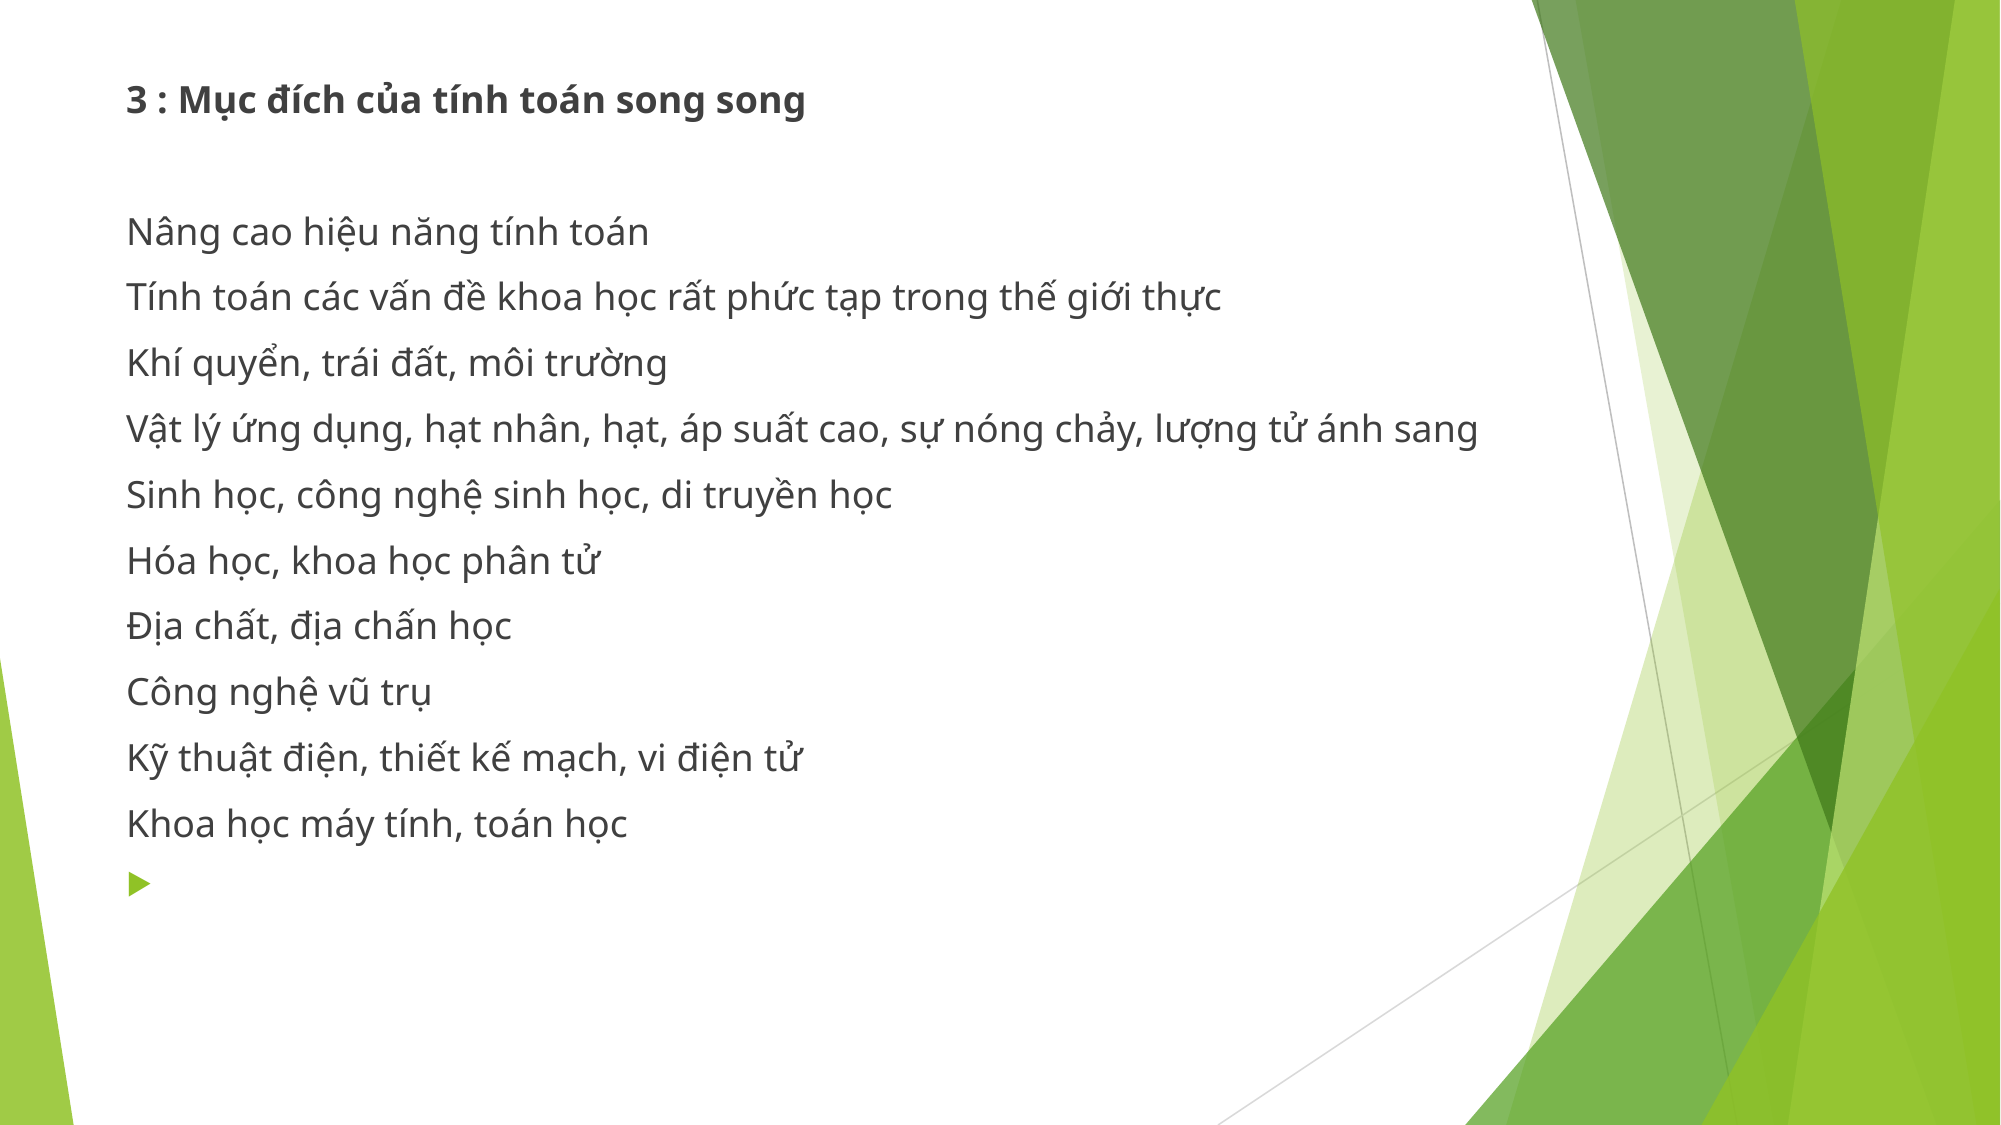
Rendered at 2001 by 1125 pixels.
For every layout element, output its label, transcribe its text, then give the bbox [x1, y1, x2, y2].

list 3 : Mục đích của tính toán song song Nâng cao hiệu năng tính toán Tính toán các vấn đề khoa học rất phức tạp trong thế giới thực Khí quyển, trái đất, môi trường Vật lý ứng dụng, hạt nhân, hạt, áp suất cao, sự nóng chảy, lượng tử ánh sang Sinh học, công nghệ sinh học, di truyền học Hóa học, khoa học phân tử Địa chất, địa chấn học Công nghệ vũ trụ Kỹ thuật điện, thiết kế mạch, vi điện tử Khoa học máy tính, toán học [111, 68, 1522, 992]
